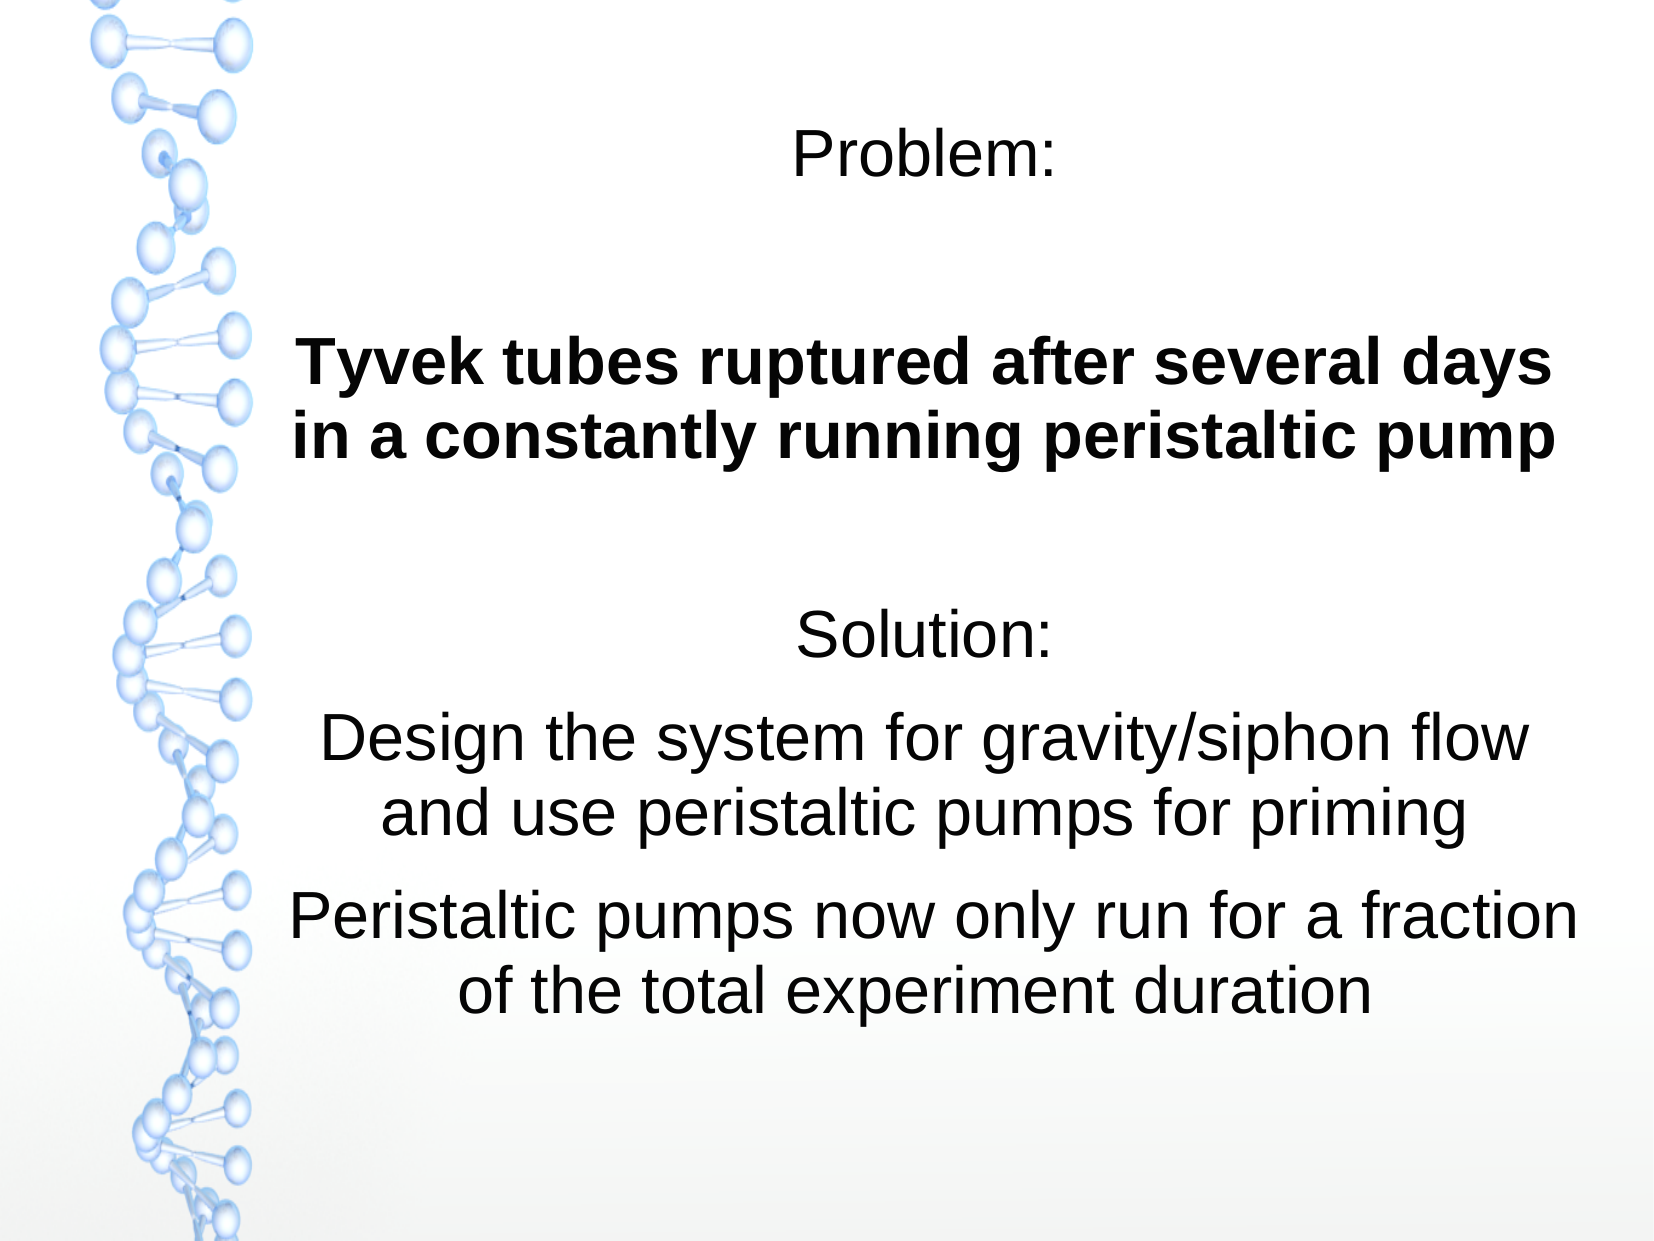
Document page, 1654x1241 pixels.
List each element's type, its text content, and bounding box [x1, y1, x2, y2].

picture [0, 0, 1654, 1241]
text_box Problem: Tyvek tubes ruptured after several days in a constantly running peristaltic pump Solution: Design the system for gravity/siphon flow and use peristaltic pumps for priming Peristaltic pumps now only run for a fraction of the total experiment duration [260, 26, 1590, 1120]
